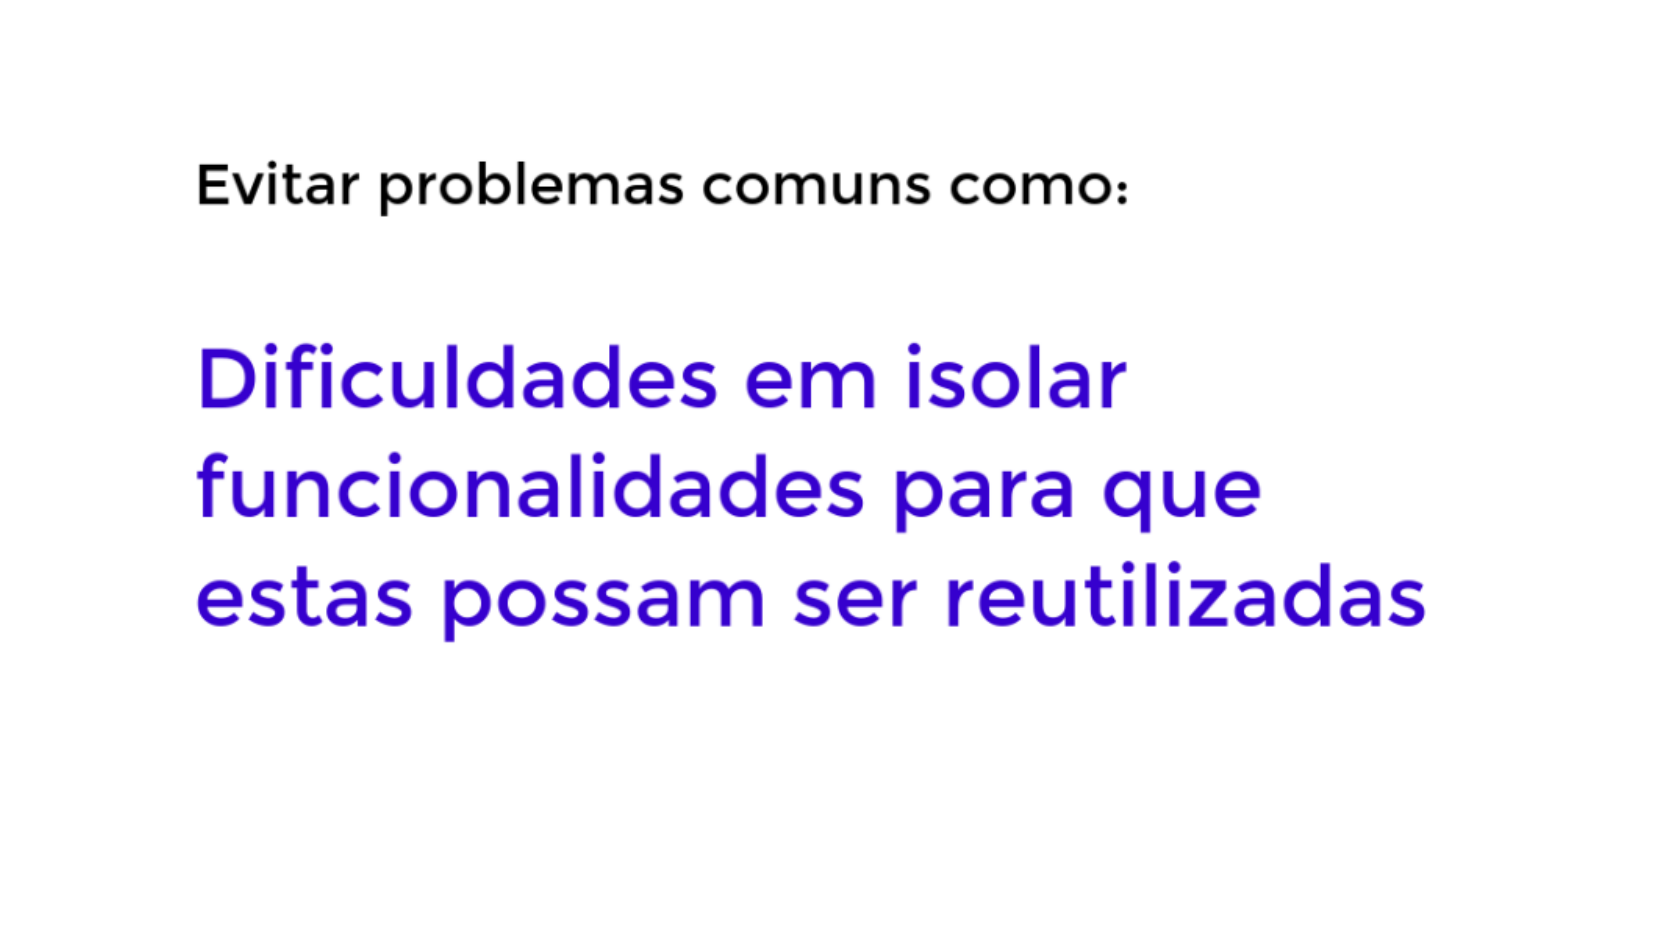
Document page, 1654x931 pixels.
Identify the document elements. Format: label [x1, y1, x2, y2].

picture [150, 118, 1507, 810]
